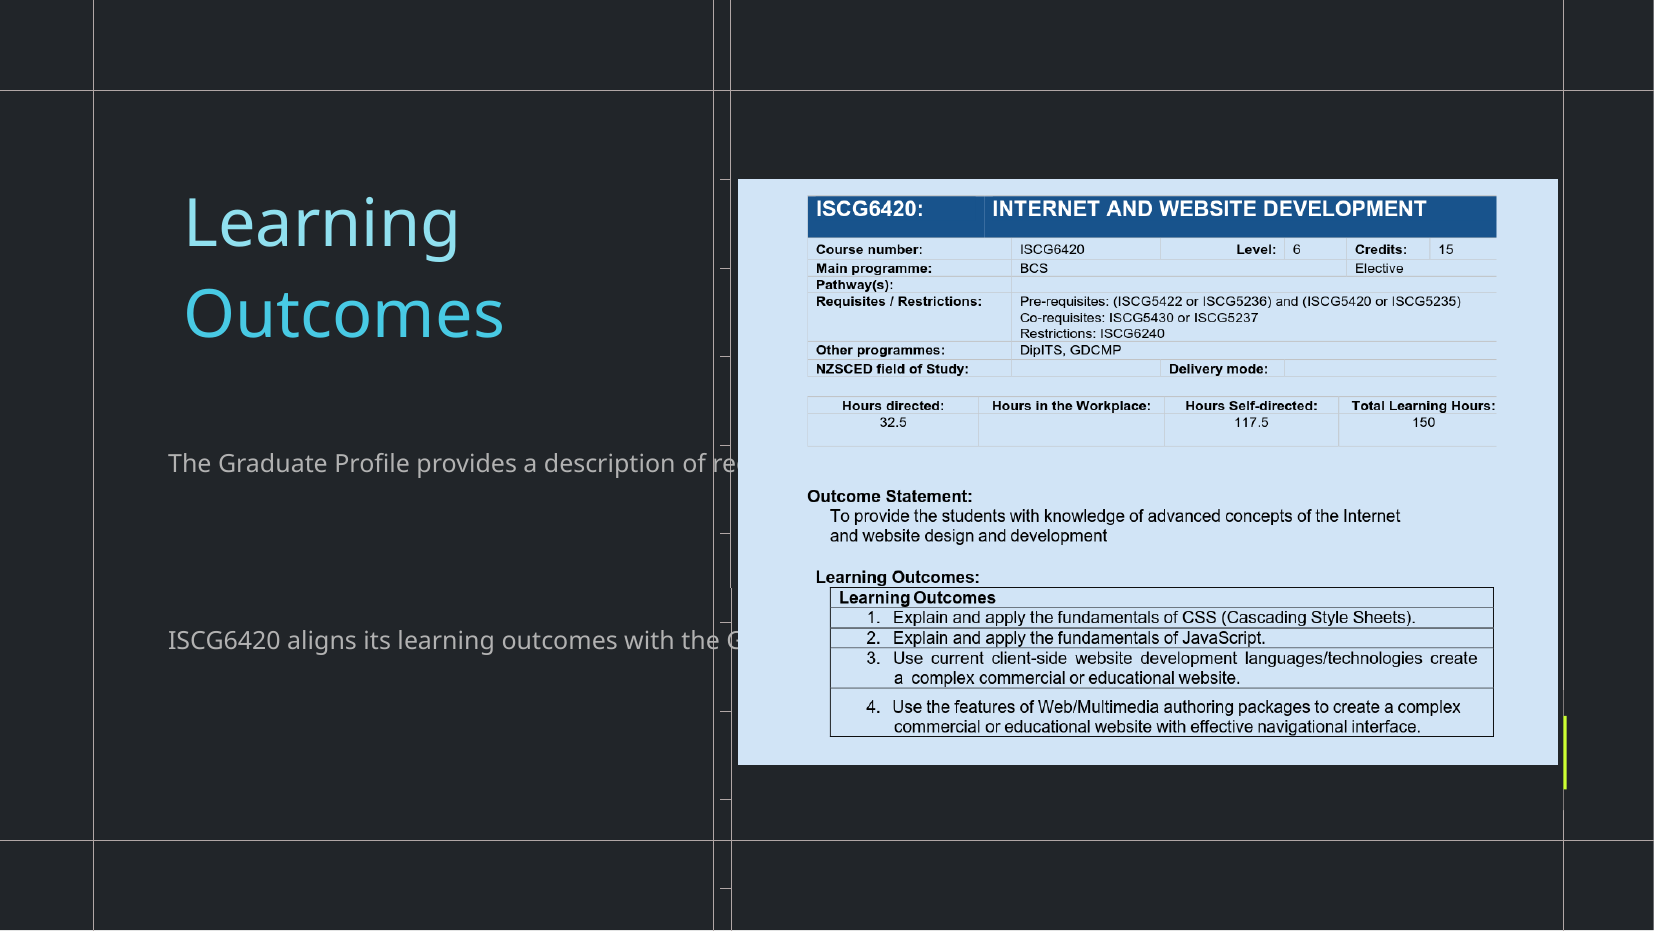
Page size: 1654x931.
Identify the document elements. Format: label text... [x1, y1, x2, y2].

text_box Learning Outcomes [168, 180, 706, 353]
text_box ISCG6420 aligns its learning outcomes with the Graduate Profile [153, 615, 634, 748]
picture [738, 180, 1558, 766]
text_box The Graduate Profile provides a description of required competencies for graduates of the Bachelor program [153, 438, 634, 571]
text_box [1218, 690, 1564, 811]
